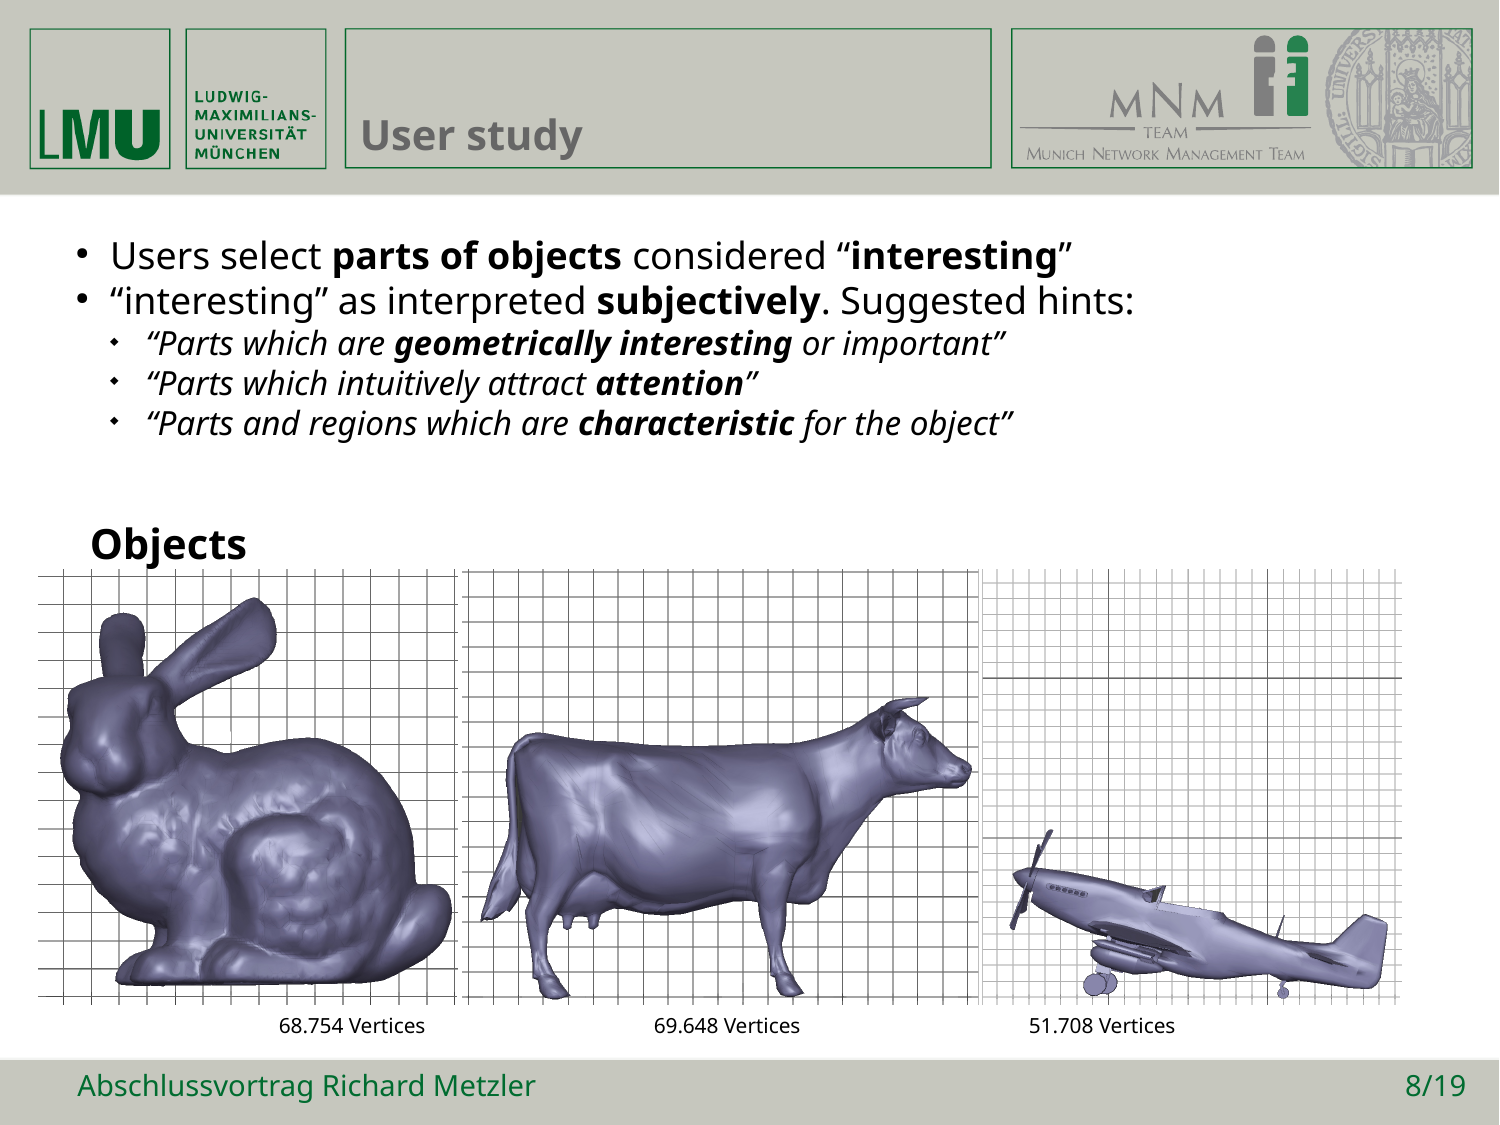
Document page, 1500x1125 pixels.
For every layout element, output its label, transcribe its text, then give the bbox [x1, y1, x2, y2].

text_box 68.754 Vertices 69.648 Vertices 51.708 Vertices [30, 1005, 1425, 1066]
picture [0, 0, 1499, 196]
picture [38, 569, 1402, 1005]
text_box Objects [75, 510, 1486, 586]
text_box Users select parts of objects considered “interesting” “interesting” as interpreted subjectively. Suggested hints: “Parts which are geometrically interesting or important” “Parts which intuitively attract attention” “Parts and regions which are characteristic for the object” [60, 224, 1486, 569]
text_box 8/19 [1320, 1059, 1482, 1107]
picture [0, 1058, 1499, 1125]
text_box User study [345, 101, 986, 165]
text_box Abschlussvortrag Richard Metzler [62, 1059, 1245, 1107]
